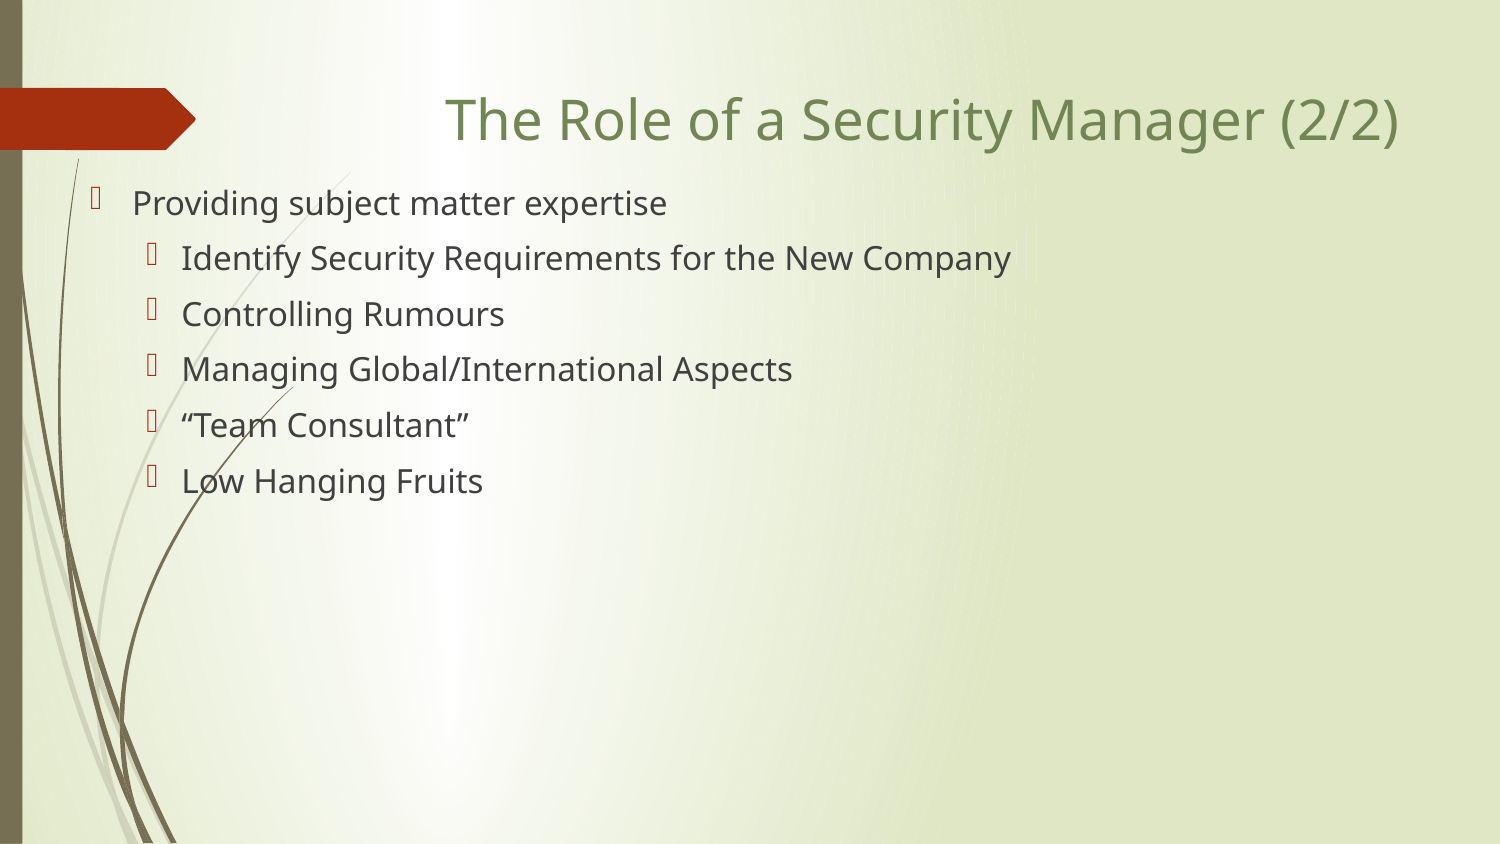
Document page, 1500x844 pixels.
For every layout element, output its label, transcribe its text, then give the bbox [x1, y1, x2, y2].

list Providing subject matter expertise Identify Security Requirements for the New Company Controlling Rumours Managing Global/International Aspects “Team Consultant” Low Hanging Fruits [75, 174, 1425, 754]
title The Role of a Security Manager (2/2) [319, 76, 1416, 174]
